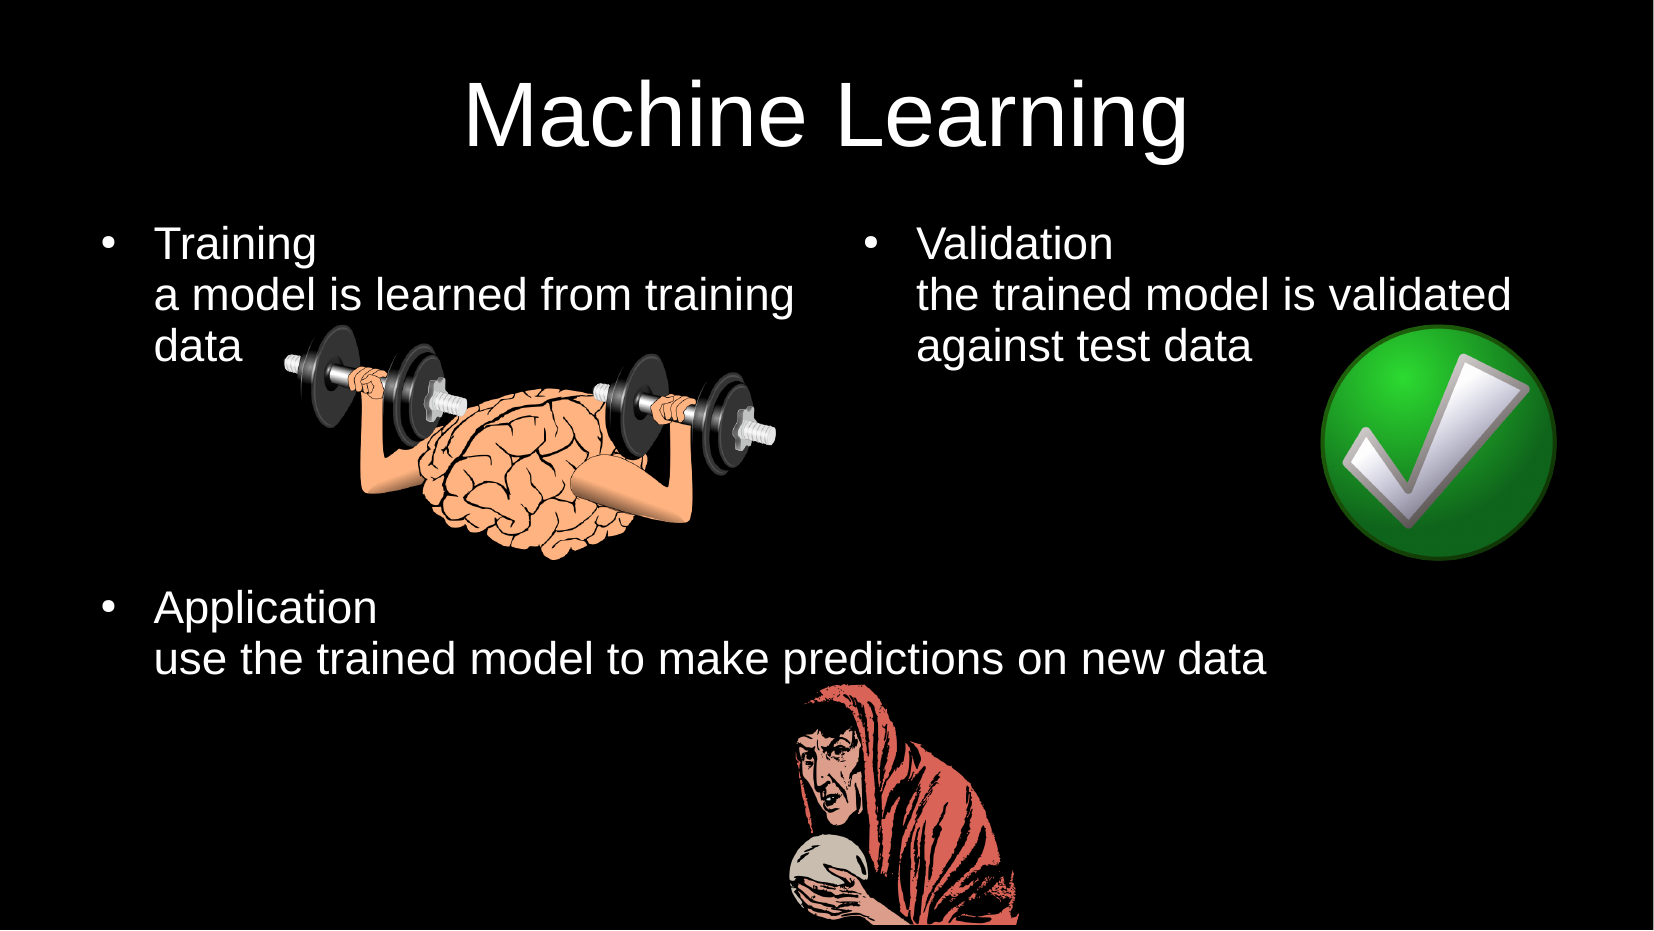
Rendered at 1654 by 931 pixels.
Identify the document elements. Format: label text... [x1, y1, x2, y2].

picture [1317, 321, 1560, 564]
title Machine Learning [82, 37, 1571, 193]
list Application use the trained model to make predictions on new data [82, 582, 1571, 840]
picture [283, 321, 776, 562]
picture [779, 677, 1021, 925]
list Training a model is learned from training data [82, 217, 809, 475]
list Validation the trained model is validated against test data [845, 217, 1572, 475]
